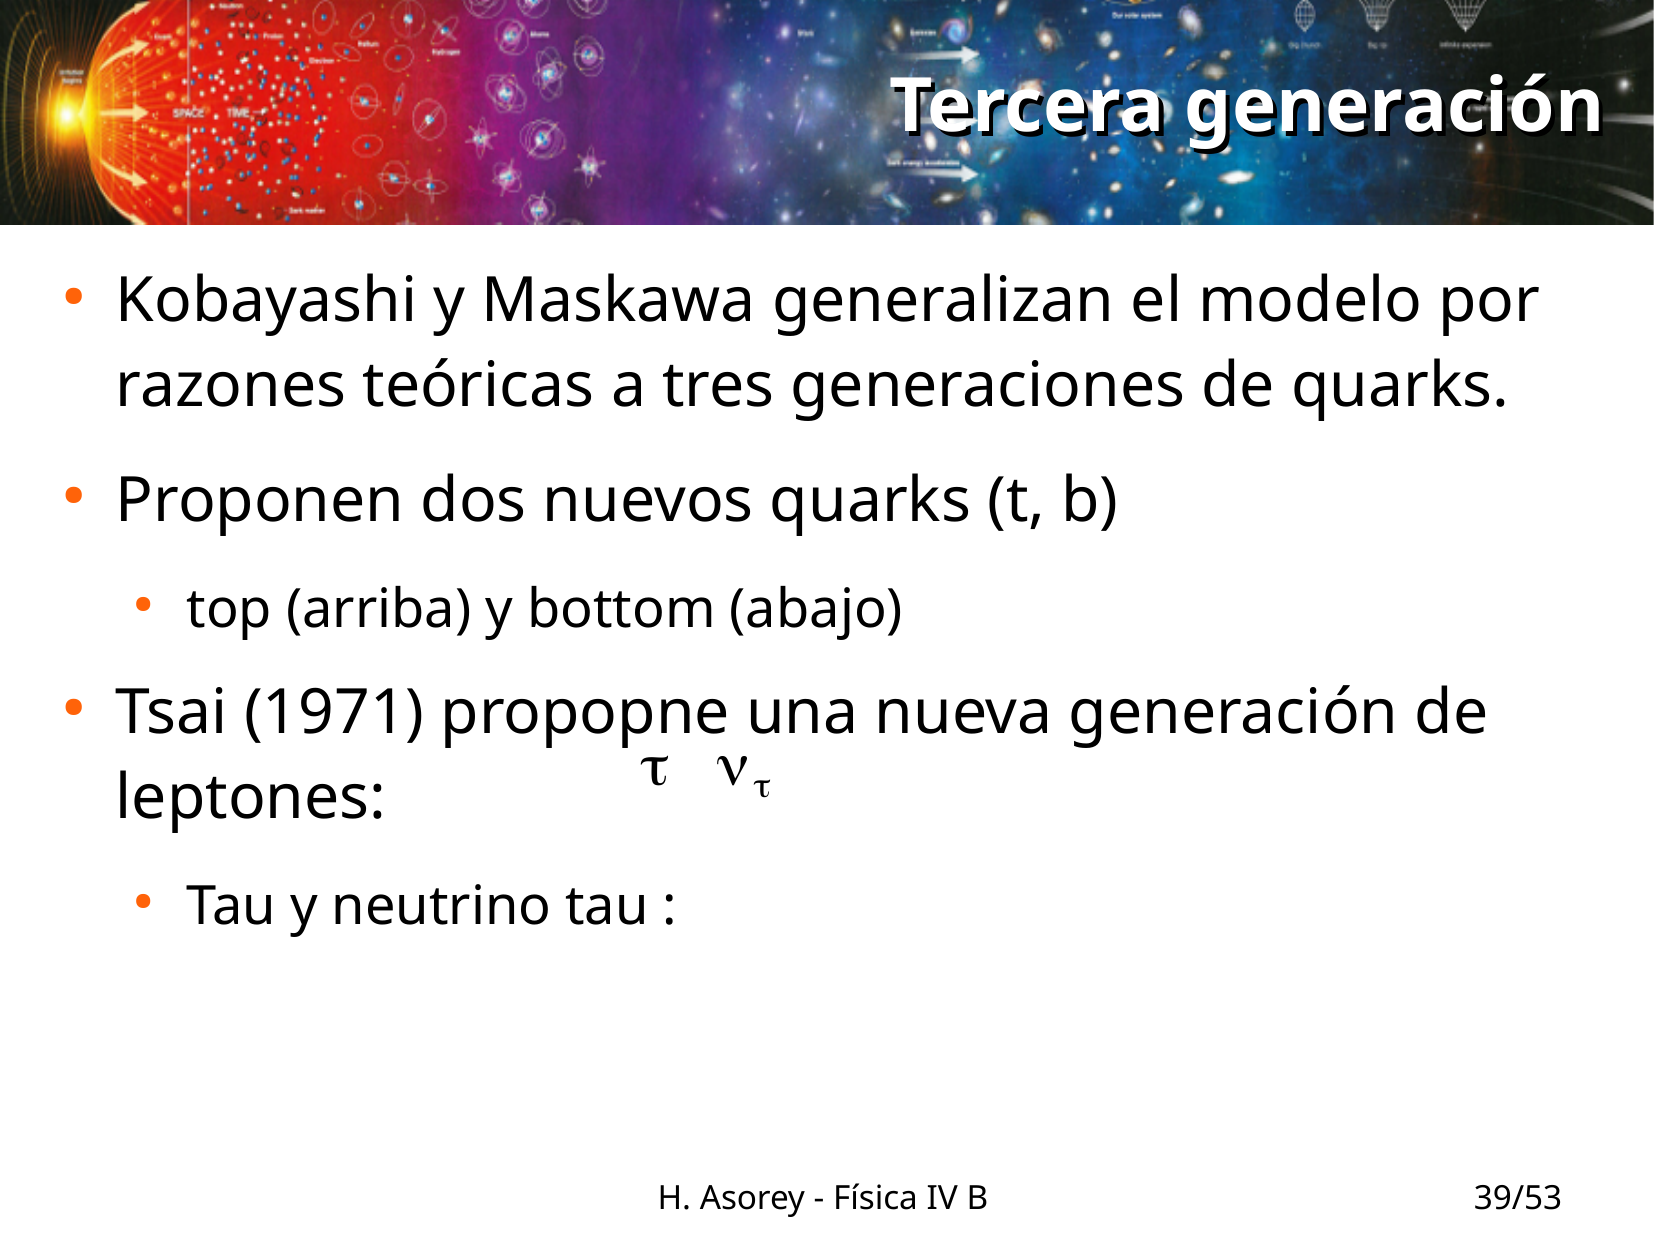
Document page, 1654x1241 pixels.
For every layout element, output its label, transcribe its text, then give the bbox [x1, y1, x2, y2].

picture [0, 0, 1654, 225]
list Kobayashi y Maskawa generalizan el modelo por razones teóricas a tres generaciones de quarks. Proponen dos nuevos quarks (t, b) top (arriba) y bottom (abajo) Tsai (1971) propopne una nueva generación de leptones: Tau y neutrino tau : [45, 255, 1606, 1156]
chart [631, 725, 778, 802]
title Tercera generación [45, 15, 1606, 191]
